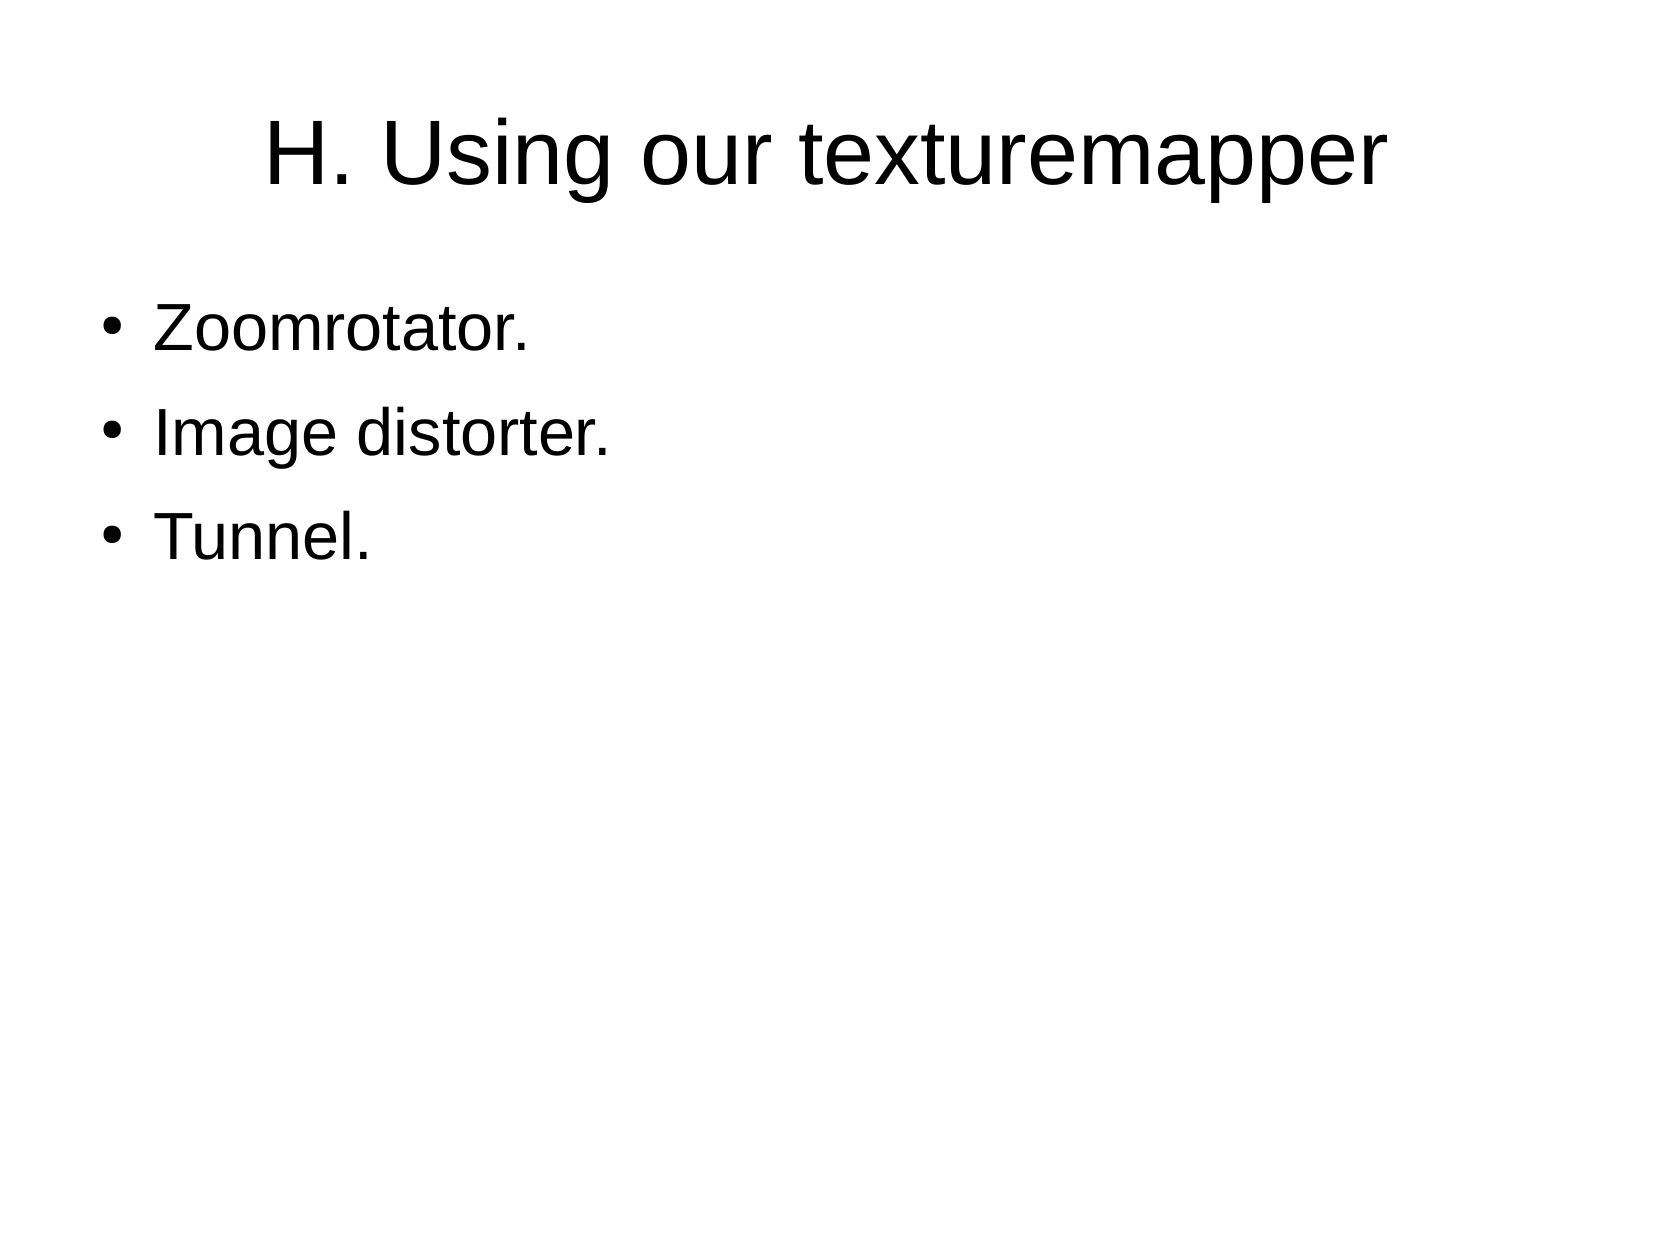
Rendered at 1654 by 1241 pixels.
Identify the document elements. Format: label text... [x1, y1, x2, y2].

list Zoomrotator. Image distorter. Tunnel. [82, 290, 1538, 1010]
title H. Using our texturemapper [82, 49, 1571, 257]
